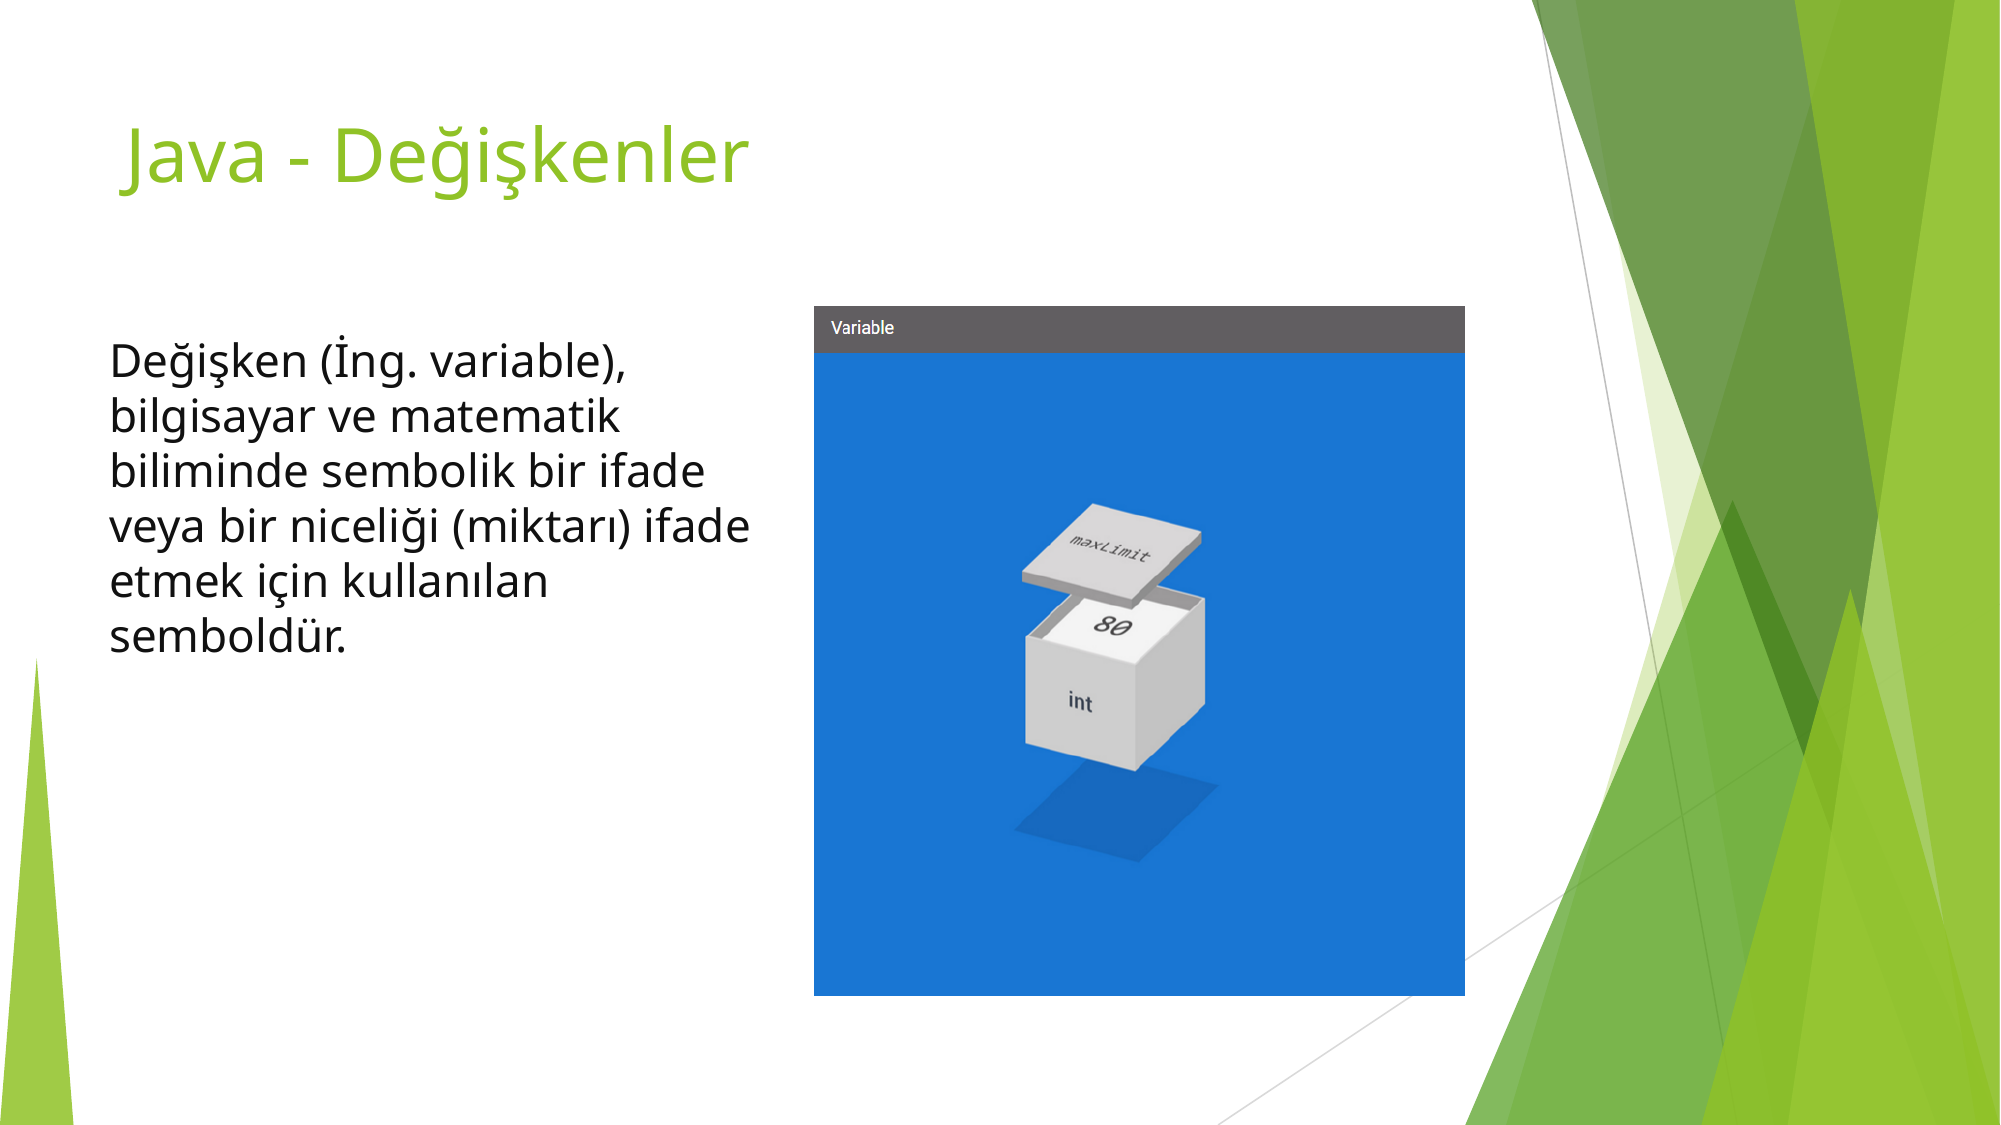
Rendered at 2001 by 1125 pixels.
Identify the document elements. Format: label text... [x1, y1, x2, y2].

title Java - Değişkenler [111, 99, 1522, 317]
picture [814, 306, 1465, 996]
text_box Değişken (İng. variable), bilgisayar ve matematik biliminde sembolik bir ifade veya bir niceliği (miktarı) ifade etmek için kullanılan semboldür. [94, 323, 815, 733]
